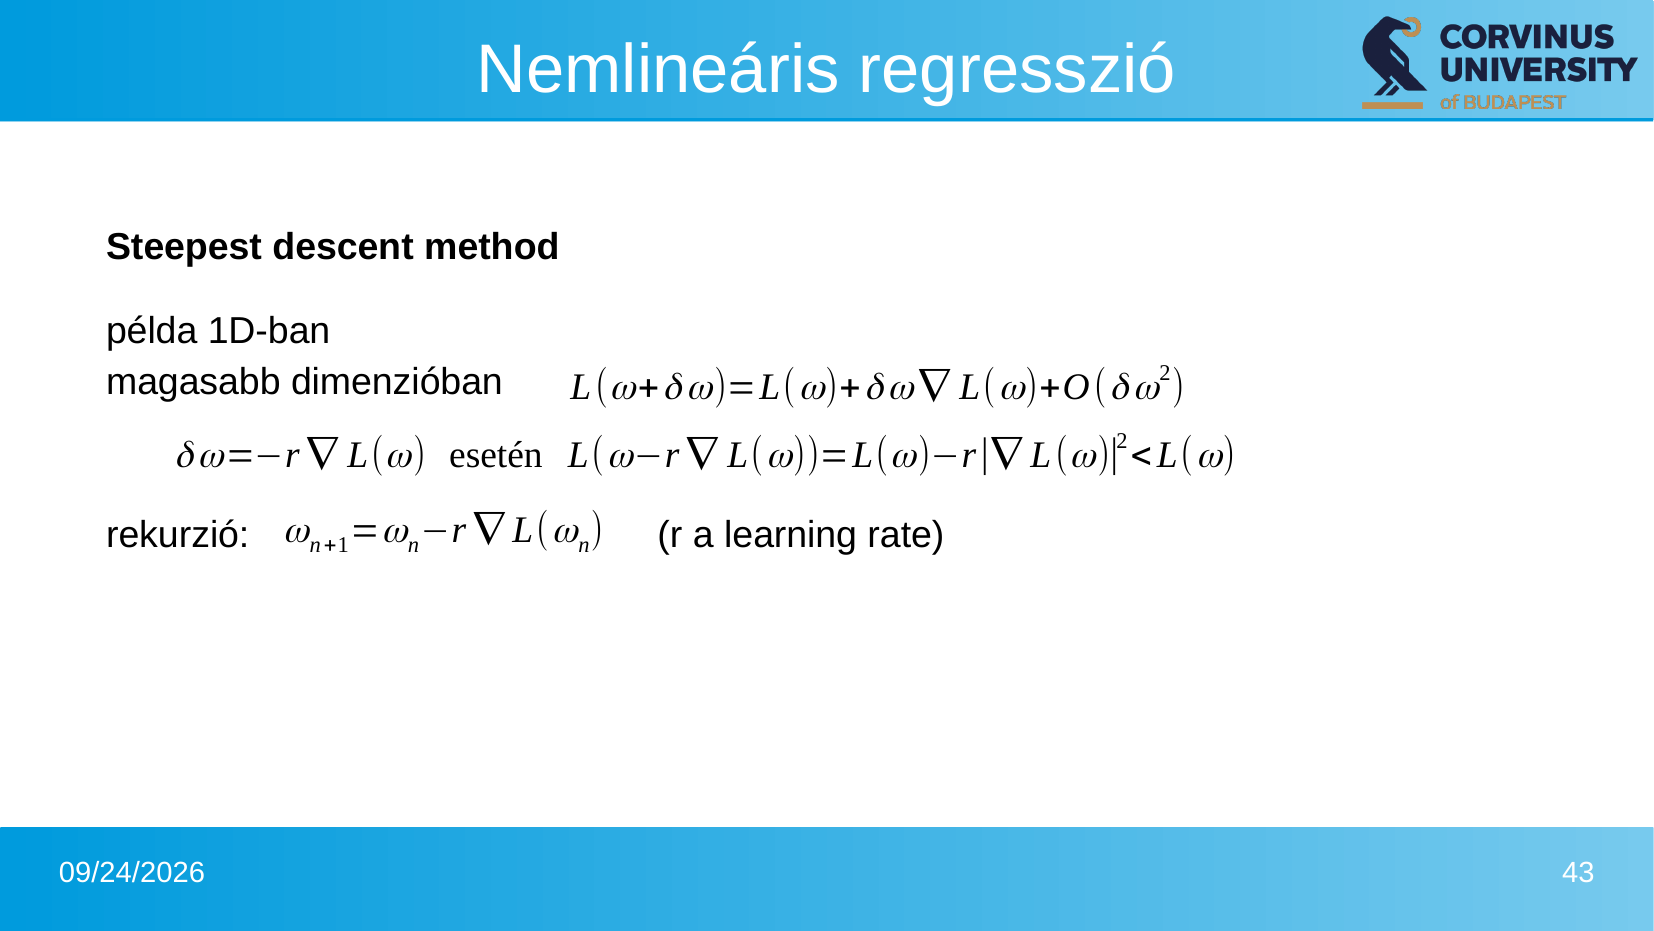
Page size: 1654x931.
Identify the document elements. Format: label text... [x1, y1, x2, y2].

text_box Steepest descent method példa 1D-ban magasabb dimenzióban rekurzió: (r a learning rate) [91, 217, 1596, 638]
chart [282, 508, 605, 557]
picture [1362, 16, 1638, 109]
chart [568, 360, 1185, 411]
title Nemlineáris regresszió [59, 29, 1362, 108]
chart [174, 428, 1236, 479]
